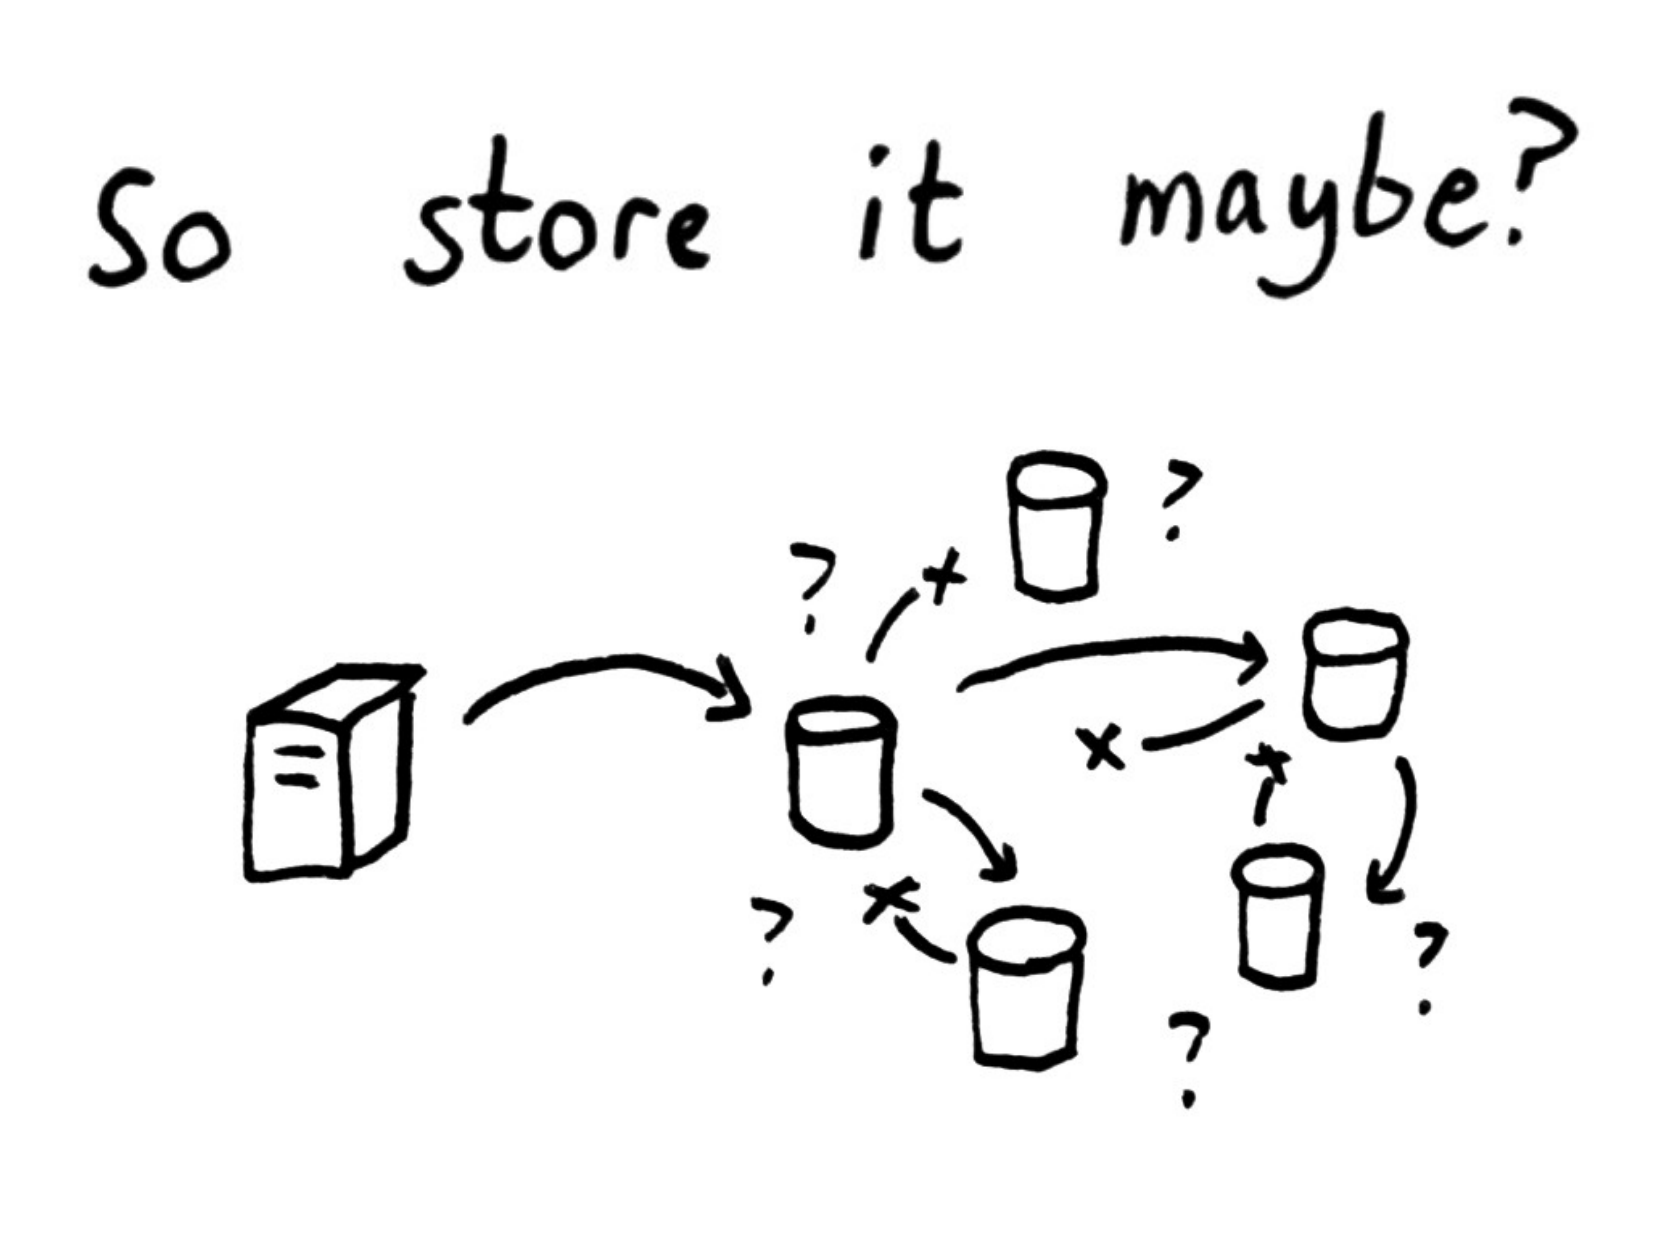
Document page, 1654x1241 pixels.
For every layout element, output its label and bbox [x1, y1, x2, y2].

picture [195, 408, 1518, 1149]
picture [30, 74, 1654, 343]
